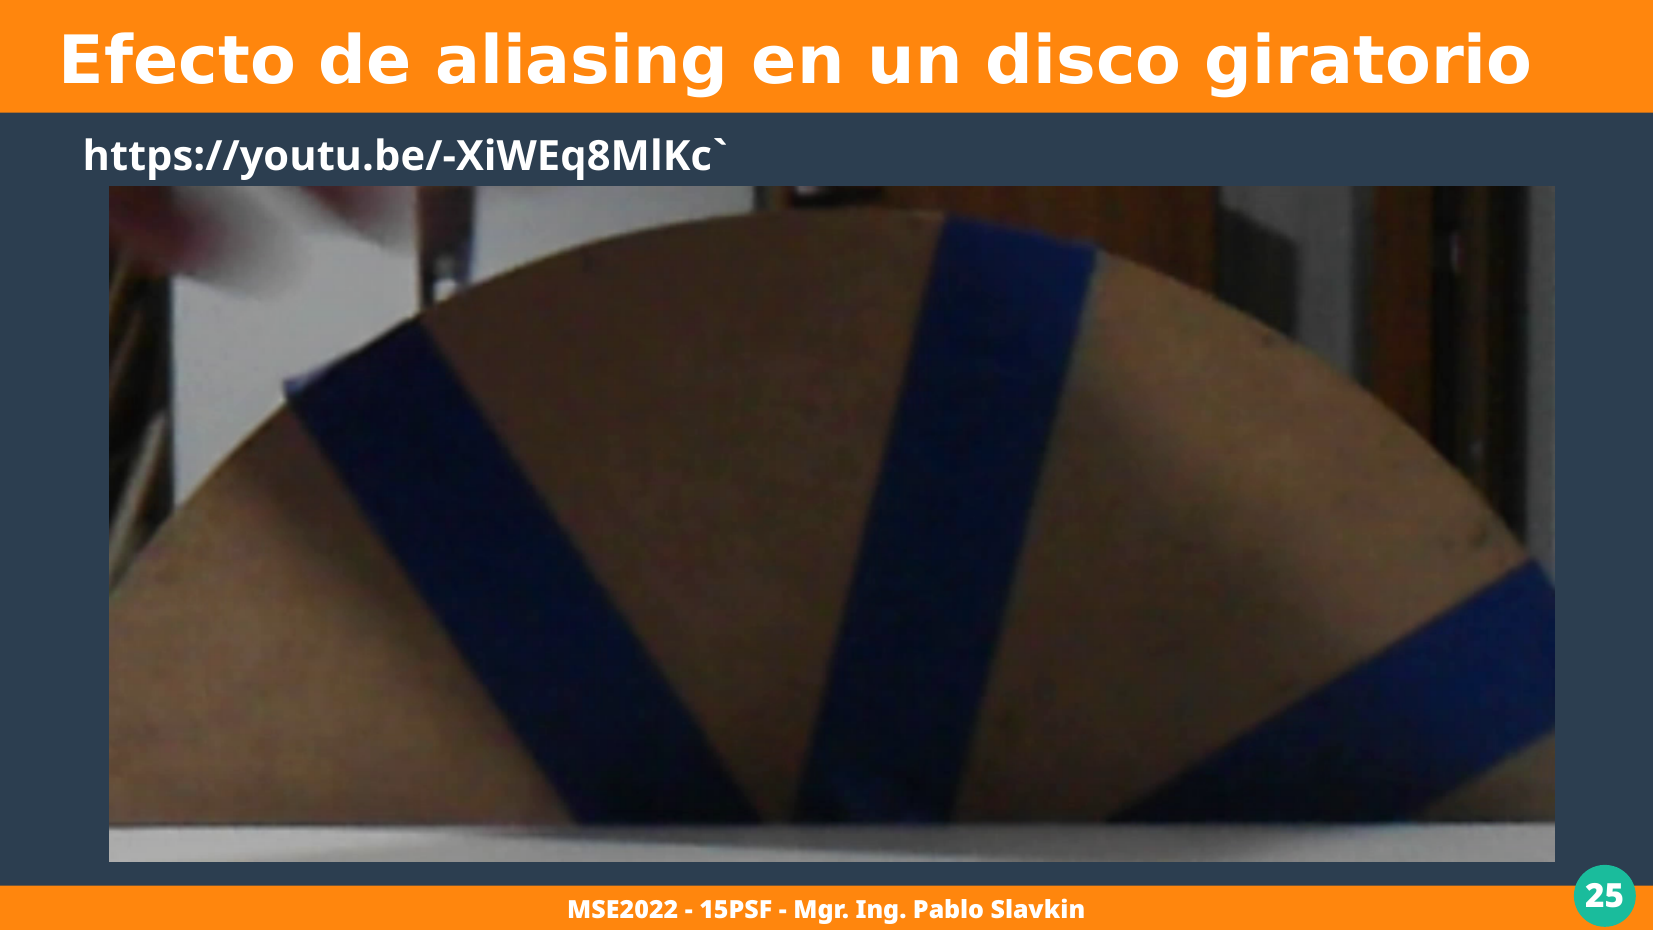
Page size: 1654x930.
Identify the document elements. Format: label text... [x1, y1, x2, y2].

title Efecto de aliasing en un disco giratorio [58, 1, 1594, 120]
list https://youtu.be/-XiWEq8MlKc` [11, 125, 751, 188]
text_box [109, 186, 1556, 863]
